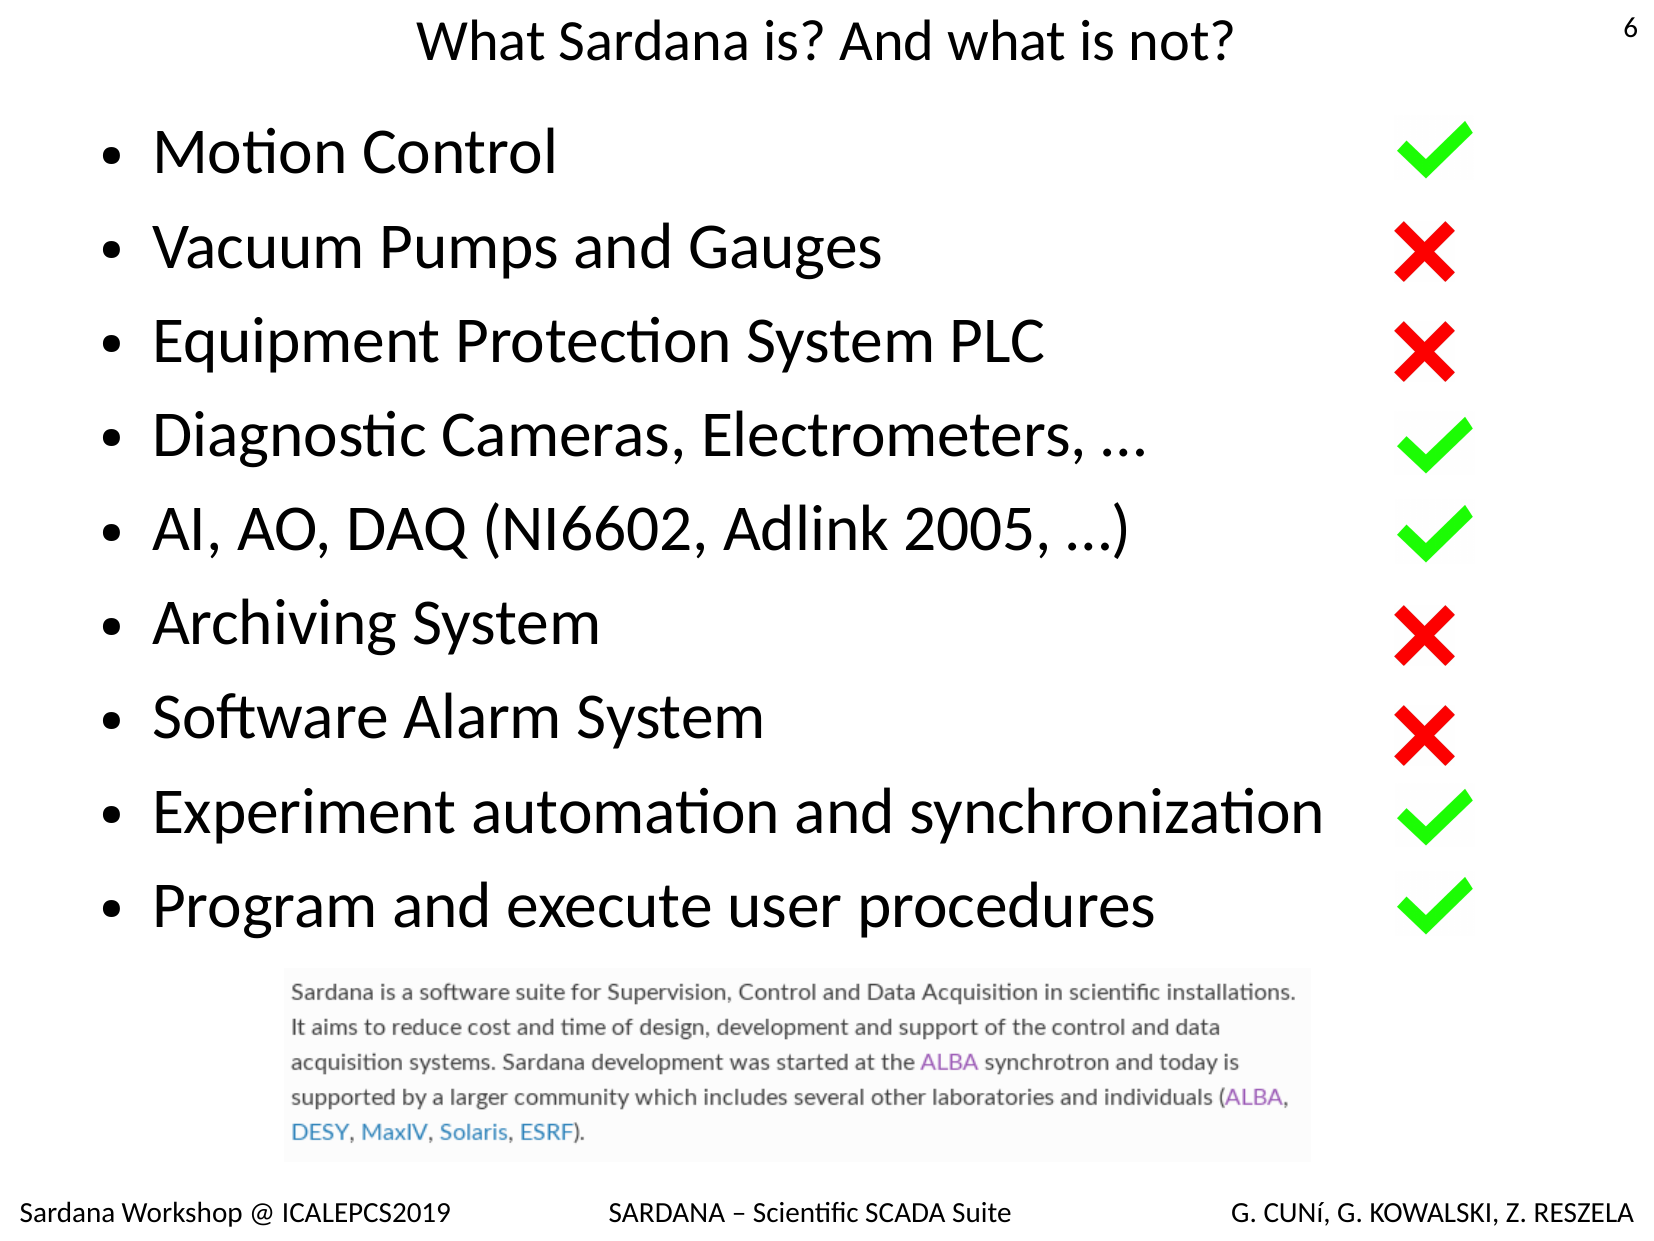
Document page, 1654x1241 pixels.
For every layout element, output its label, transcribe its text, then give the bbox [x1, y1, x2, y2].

picture [1395, 783, 1475, 847]
picture [1394, 605, 1455, 666]
picture [284, 968, 1311, 1162]
picture [1394, 321, 1455, 382]
list Motion Control Vacuum Pumps and Gauges Equipment Protection System PLC Diagnostic Cameras, Electrometers, … AI, AO, DAQ (NI6602, Adlink 2005, …) Archiving System Software Alarm System Experiment automation and synchronization Program and execute user procedures [82, 124, 1571, 945]
picture [1395, 871, 1475, 936]
title What Sardana is? And what is not? [82, 2, 1571, 91]
picture [1394, 411, 1475, 475]
picture [1395, 499, 1475, 564]
picture [1394, 705, 1455, 766]
picture [1394, 115, 1474, 180]
picture [1394, 221, 1455, 282]
